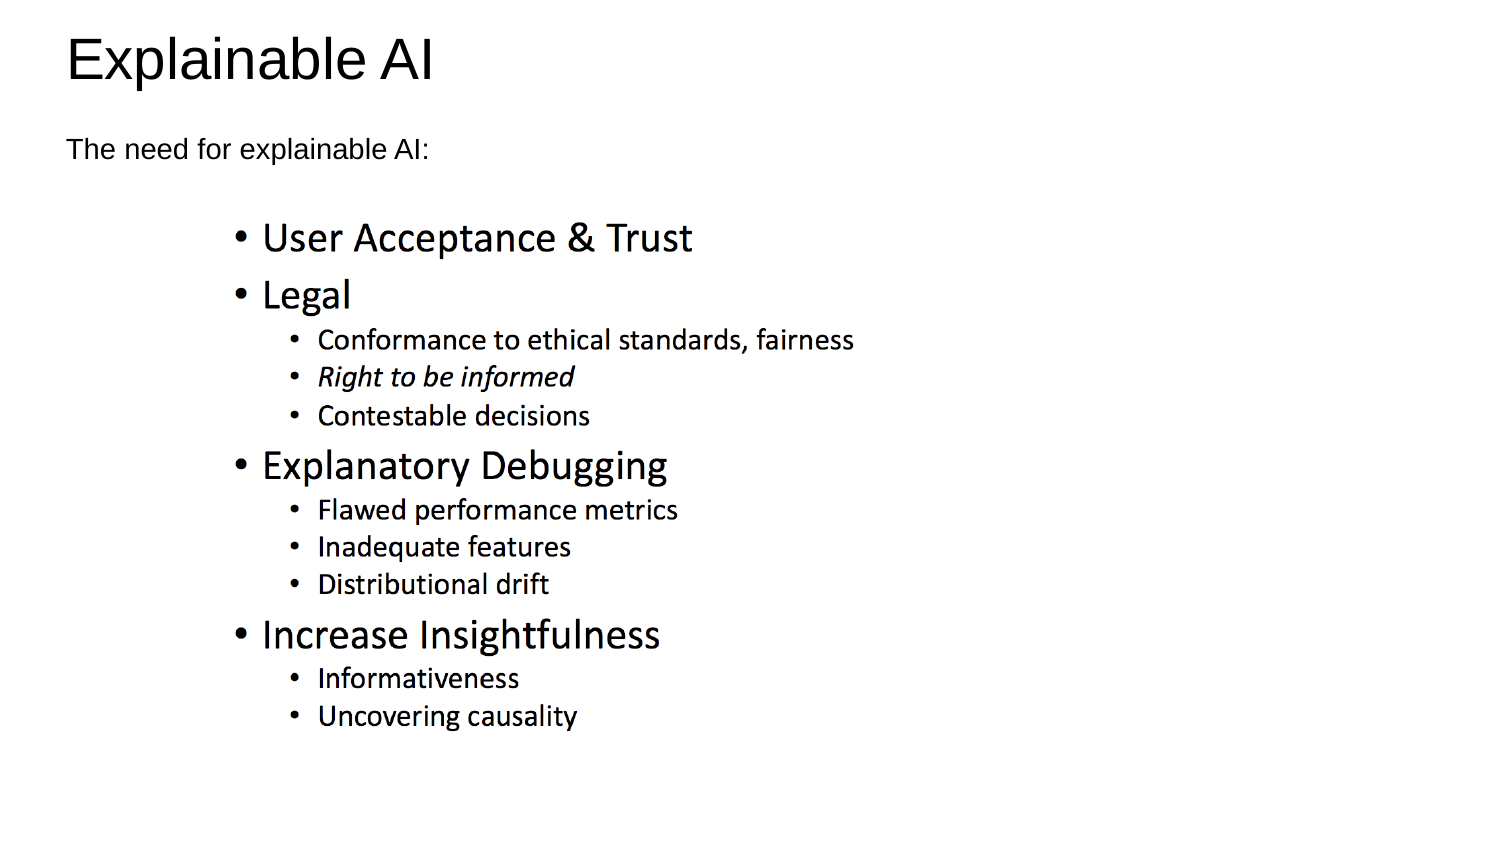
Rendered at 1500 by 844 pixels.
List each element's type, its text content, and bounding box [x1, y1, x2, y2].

title Explainable AI [51, 5, 1449, 100]
picture [166, 188, 886, 763]
text_box The need for explainable AI: [51, 123, 1449, 844]
